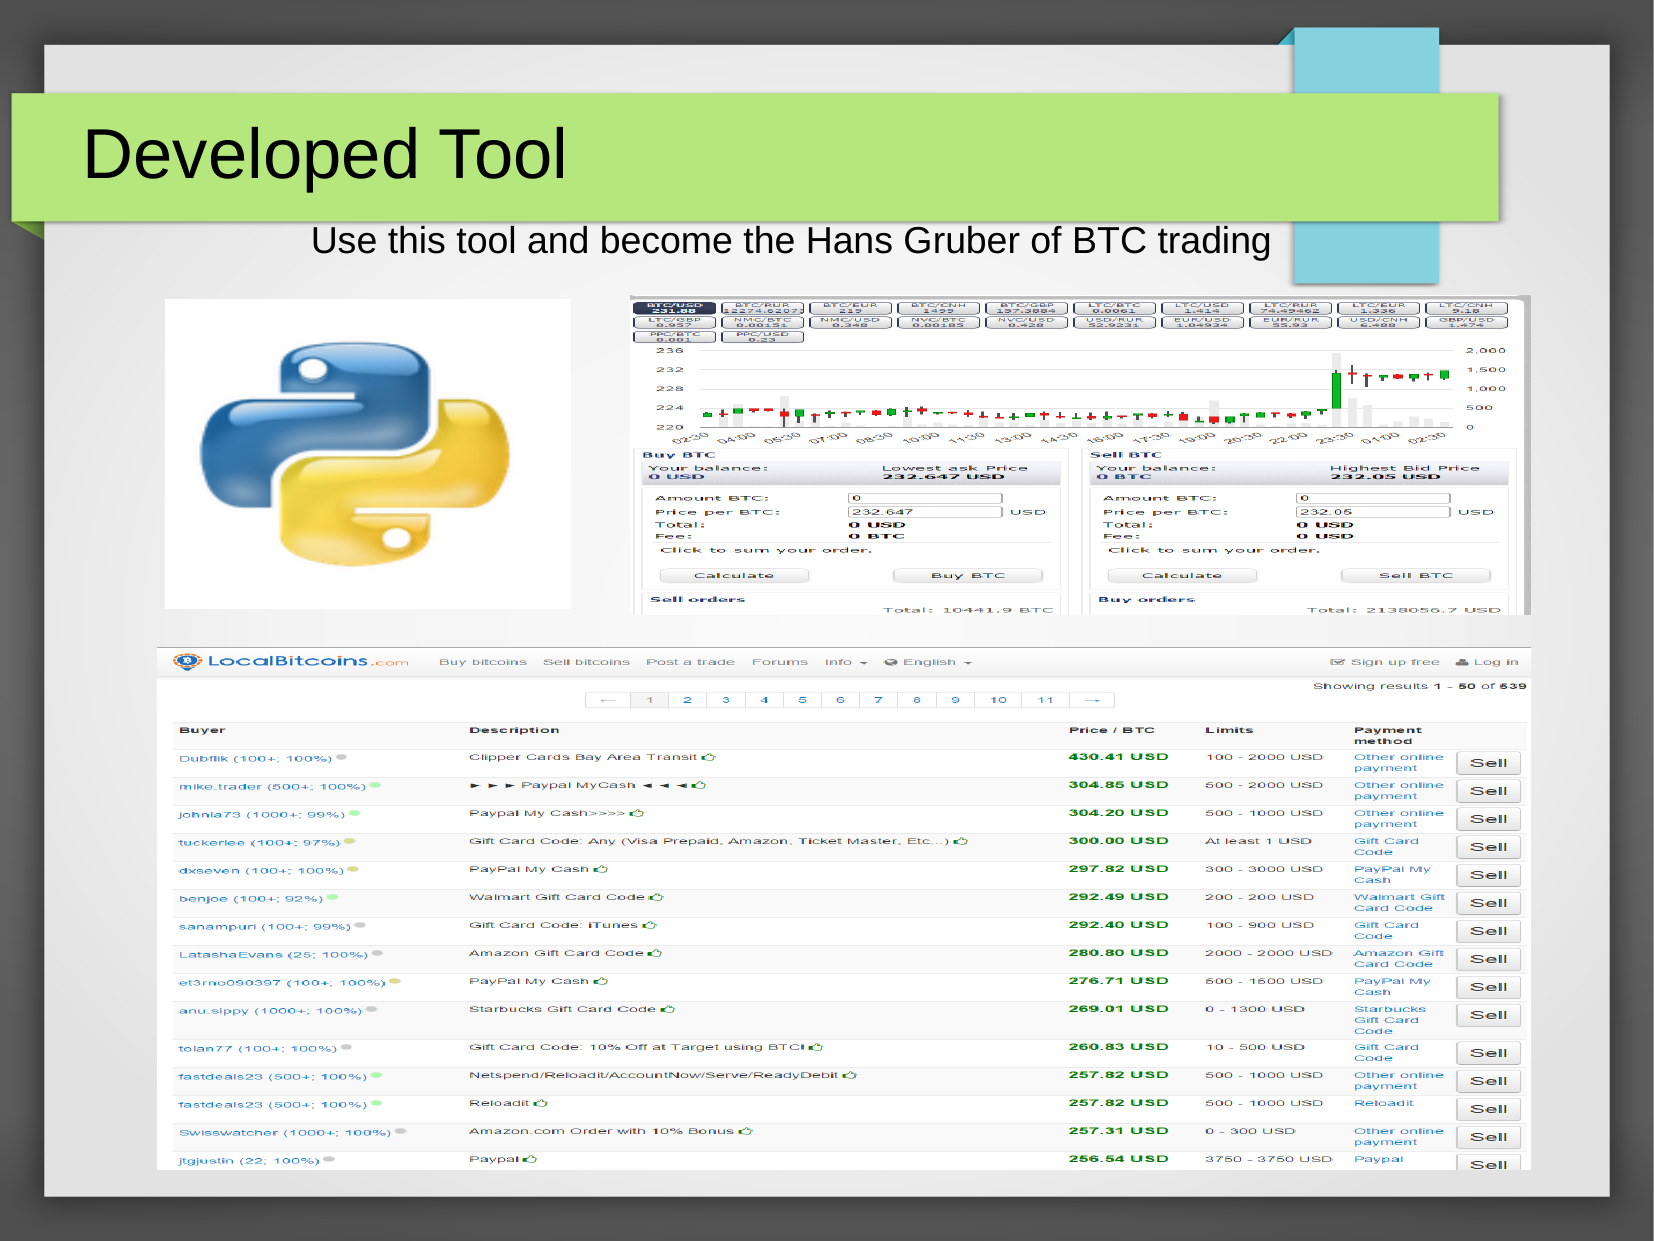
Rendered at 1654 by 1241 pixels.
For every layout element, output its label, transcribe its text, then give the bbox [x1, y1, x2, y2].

title Developed Tool [82, 94, 1264, 213]
text_box Use this tool and become the Hans Gruber of BTC trading [240, 219, 1306, 296]
picture [0, 0, 1654, 1241]
